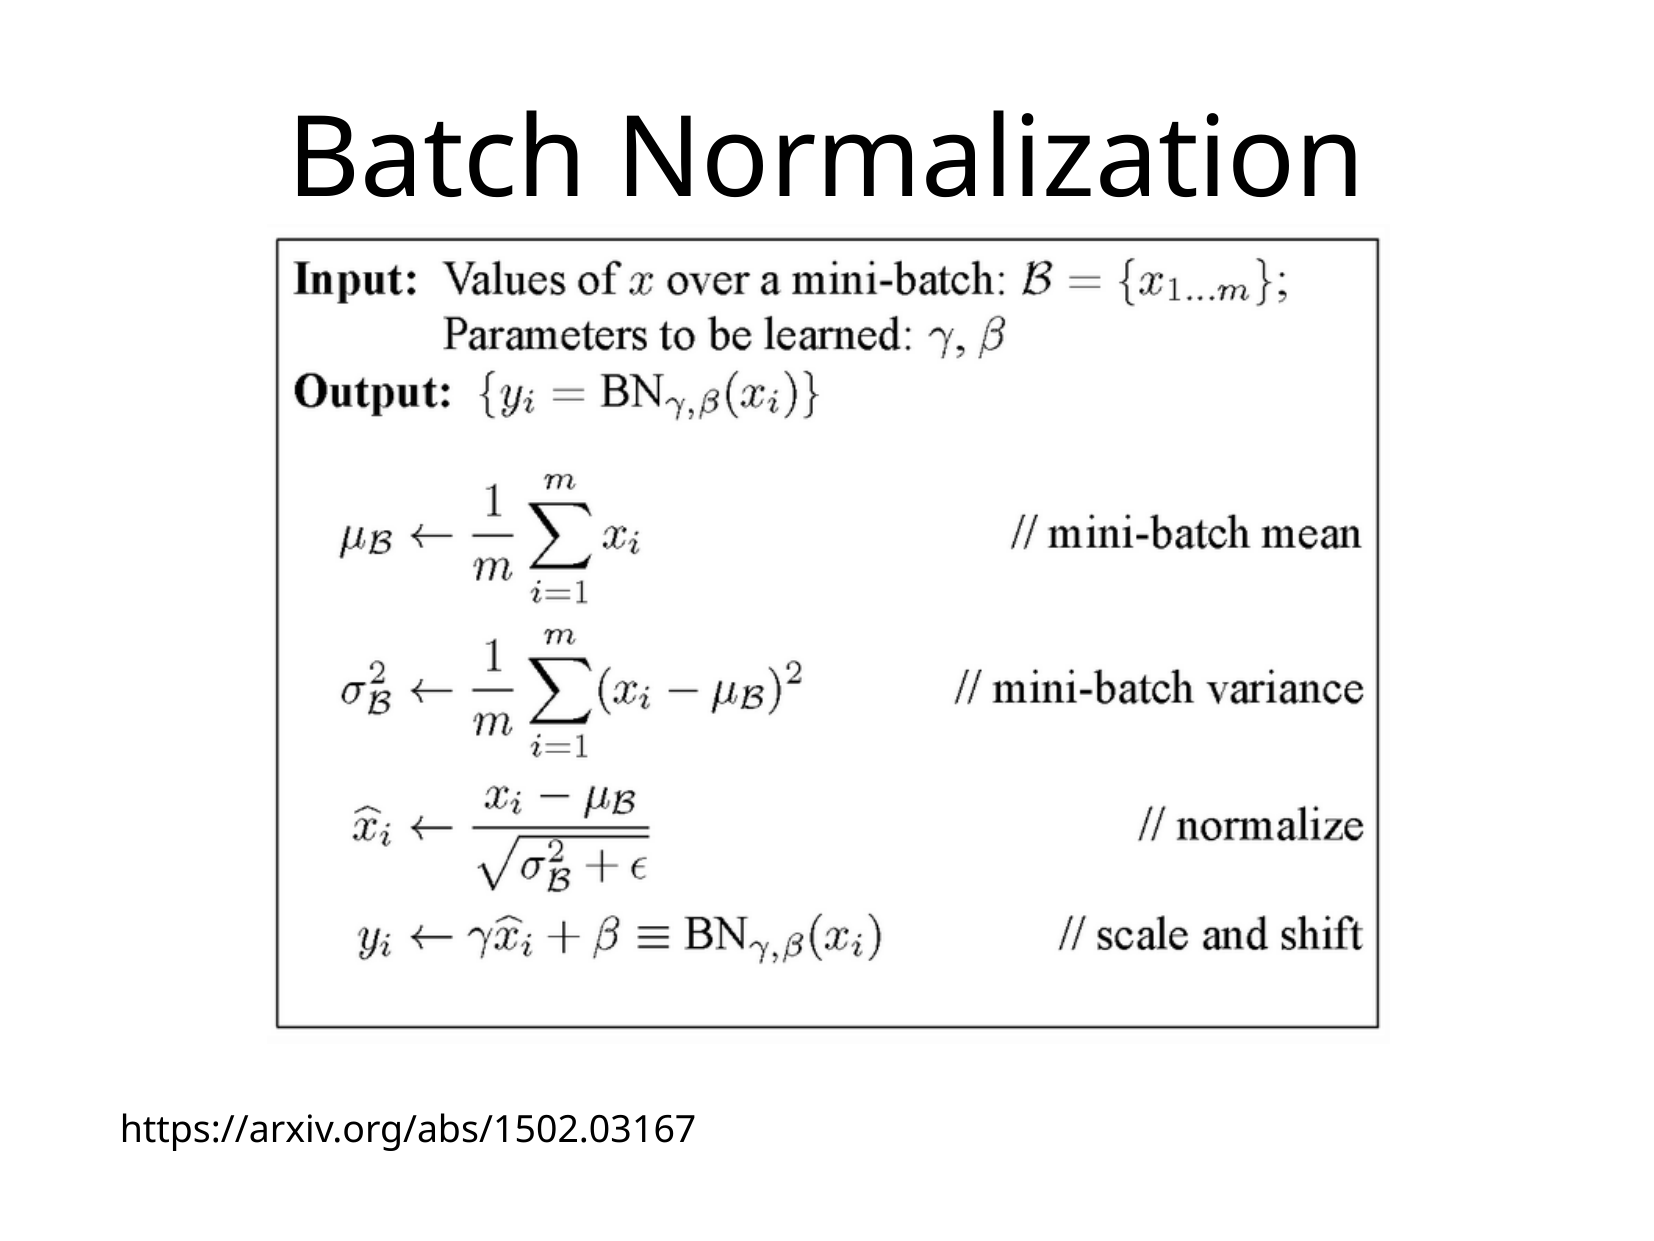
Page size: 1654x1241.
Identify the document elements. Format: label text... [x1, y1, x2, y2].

text_box https://arxiv.org/abs/1502.03167 [105, 1095, 1231, 1148]
title Batch Normalization [82, 49, 1571, 257]
picture [267, 224, 1390, 1044]
